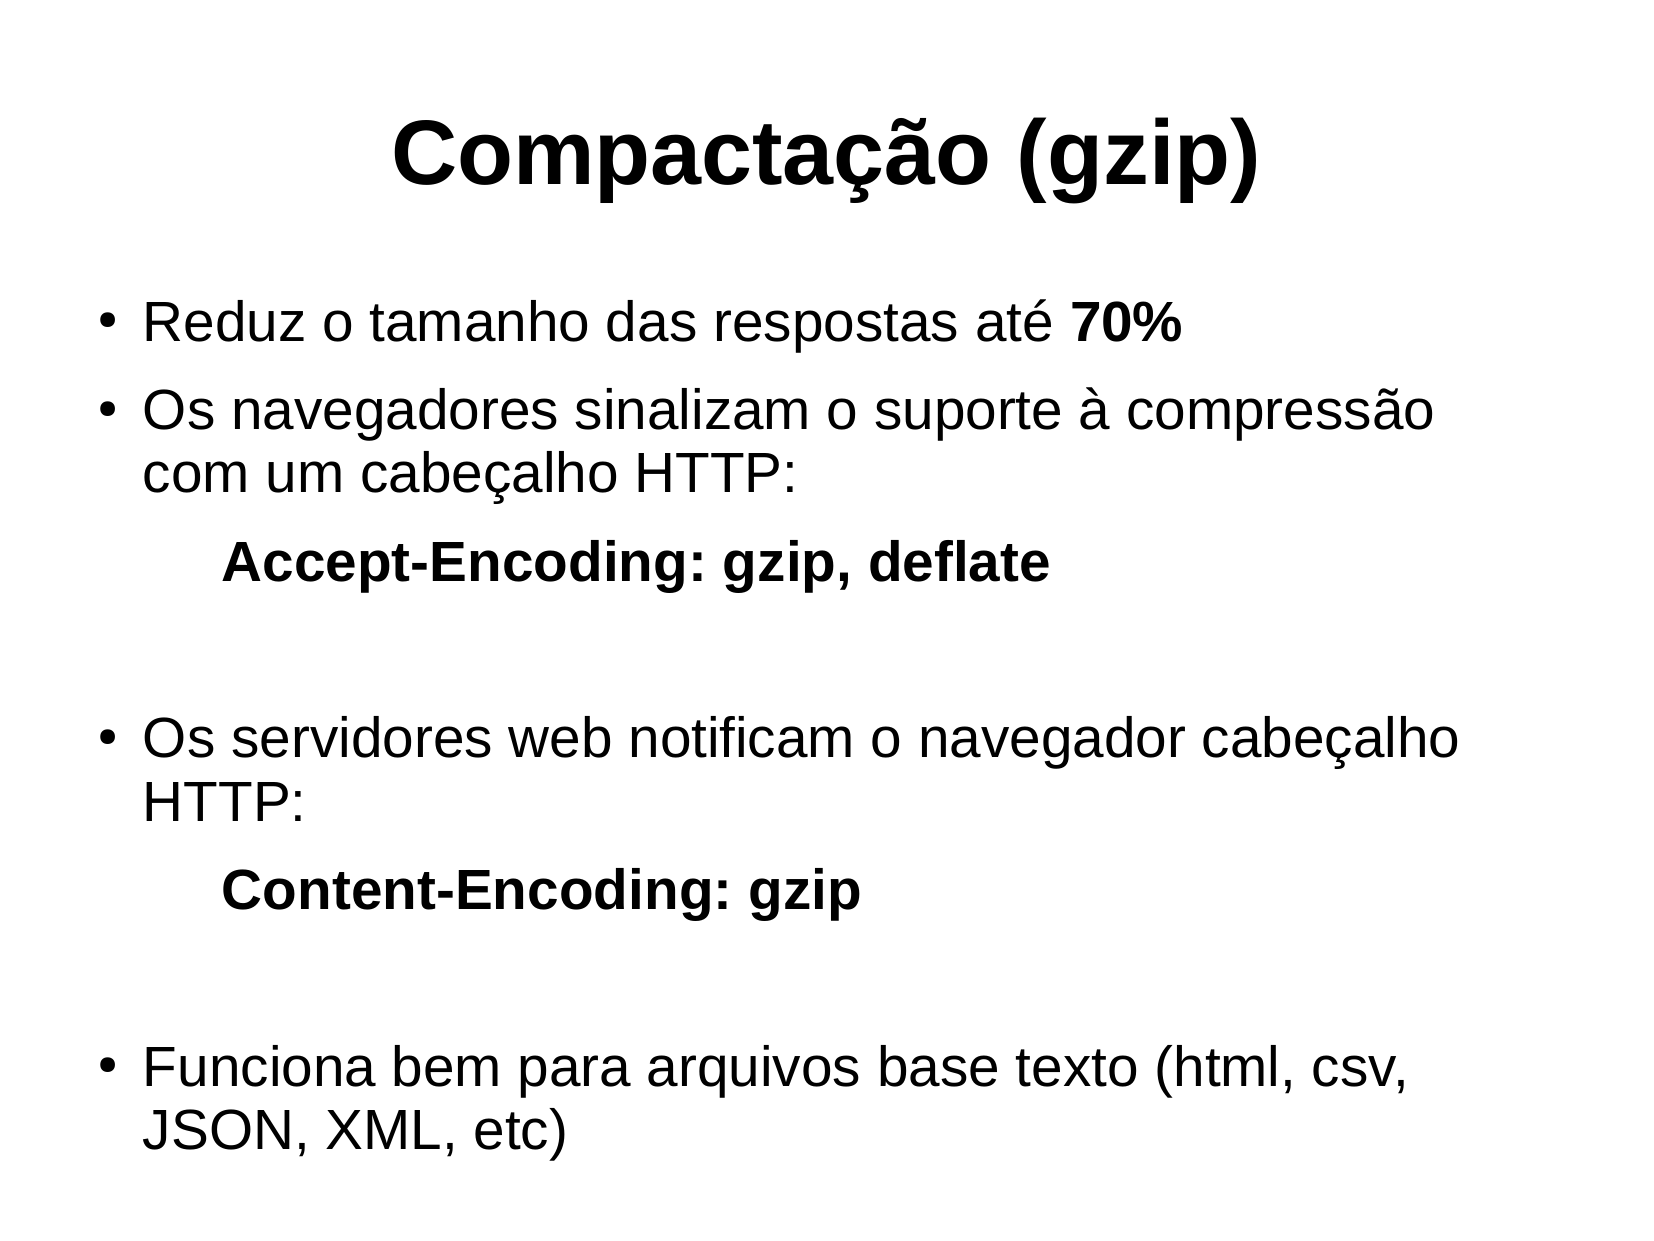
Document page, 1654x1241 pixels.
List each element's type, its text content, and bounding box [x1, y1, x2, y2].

list Reduz o tamanho das respostas até 70% Os navegadores sinalizam o suporte à compressão com um cabeçalho HTTP: Accept-Encoding: gzip, deflate Os servidores web notificam o navegador cabeçalho HTTP: Content-Encoding: gzip Funciona bem para arquivos base texto (html, csv, JSON, XML, etc) [82, 290, 1538, 1170]
title Compactação (gzip) [82, 49, 1571, 257]
